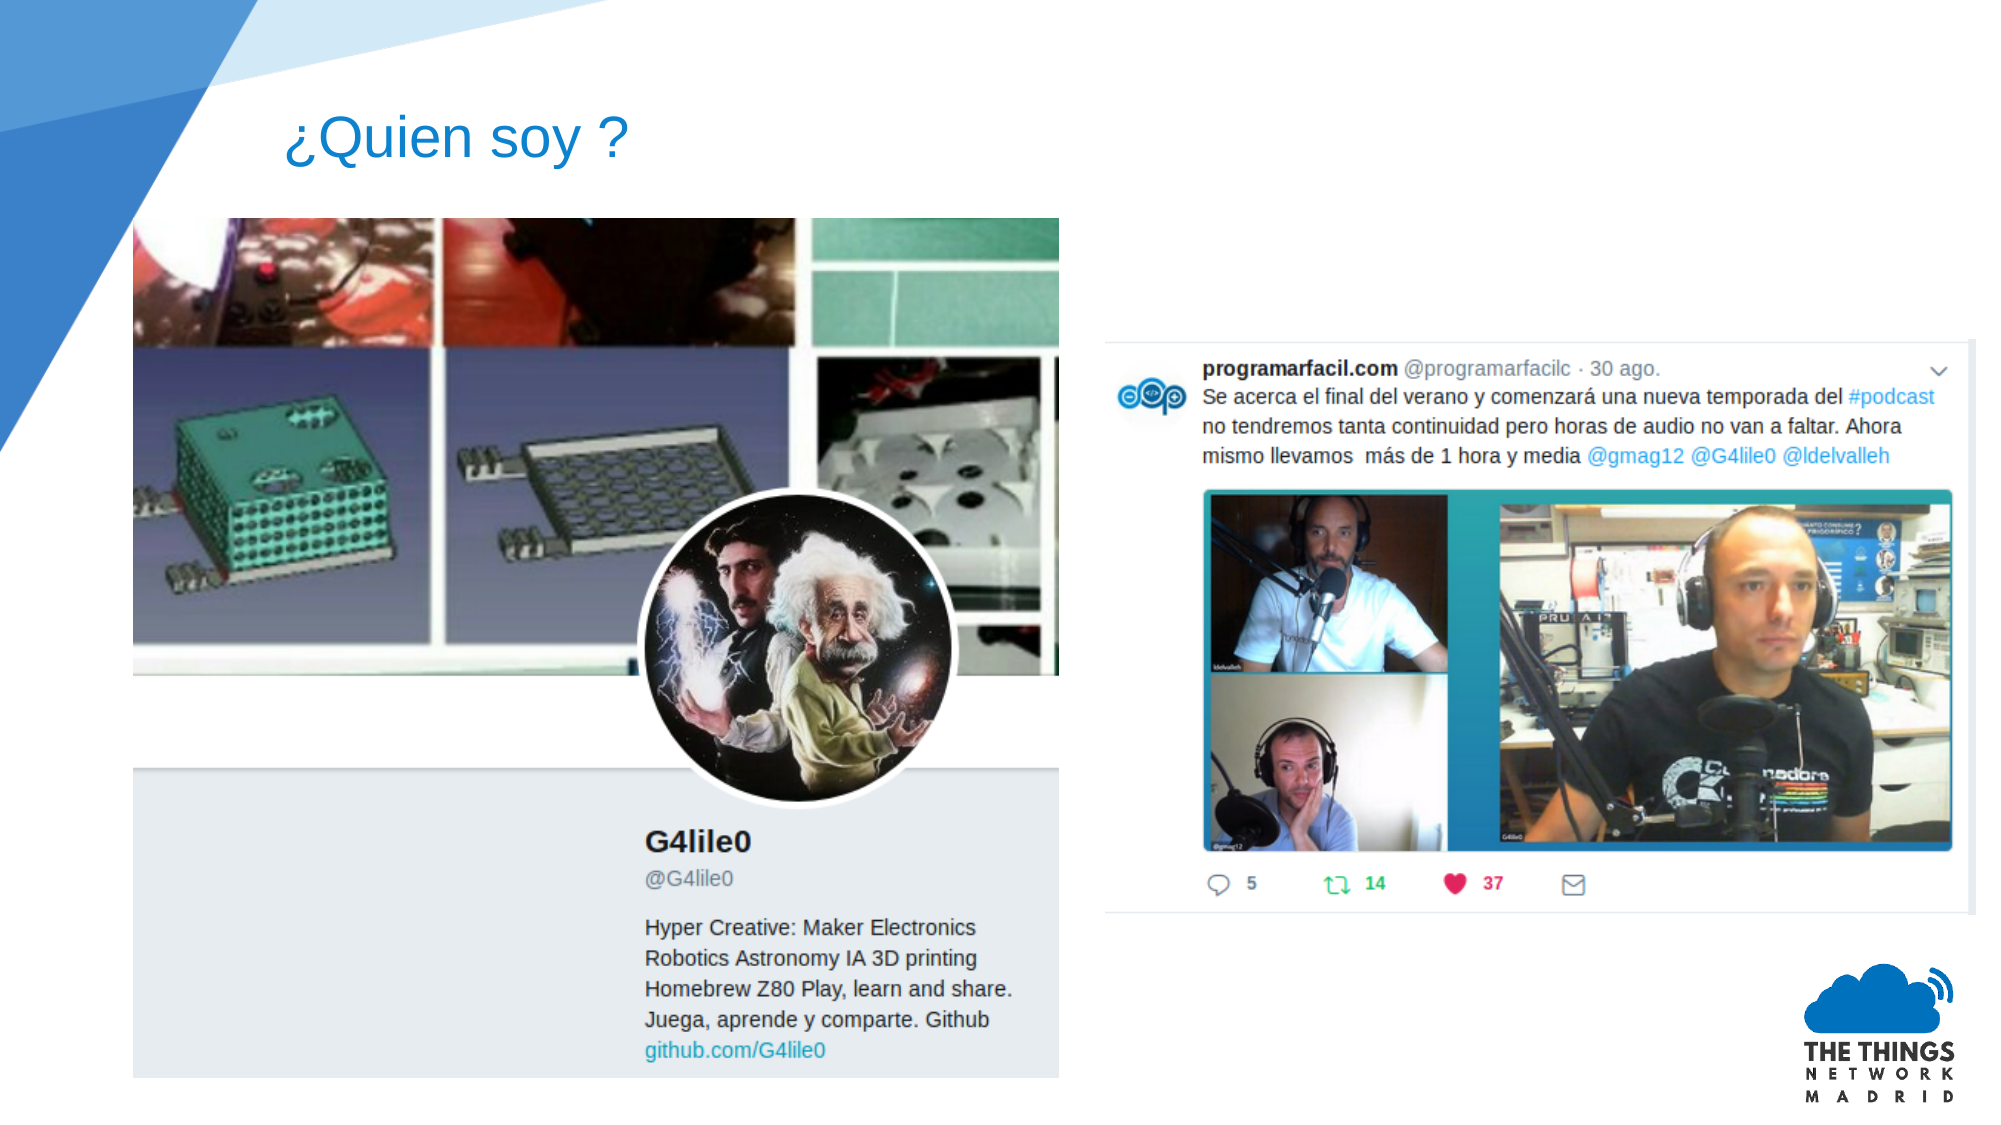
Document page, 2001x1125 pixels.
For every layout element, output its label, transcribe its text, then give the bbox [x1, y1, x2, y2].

title ¿Quien soy ? [268, 24, 1869, 243]
picture [0, 0, 2000, 1119]
